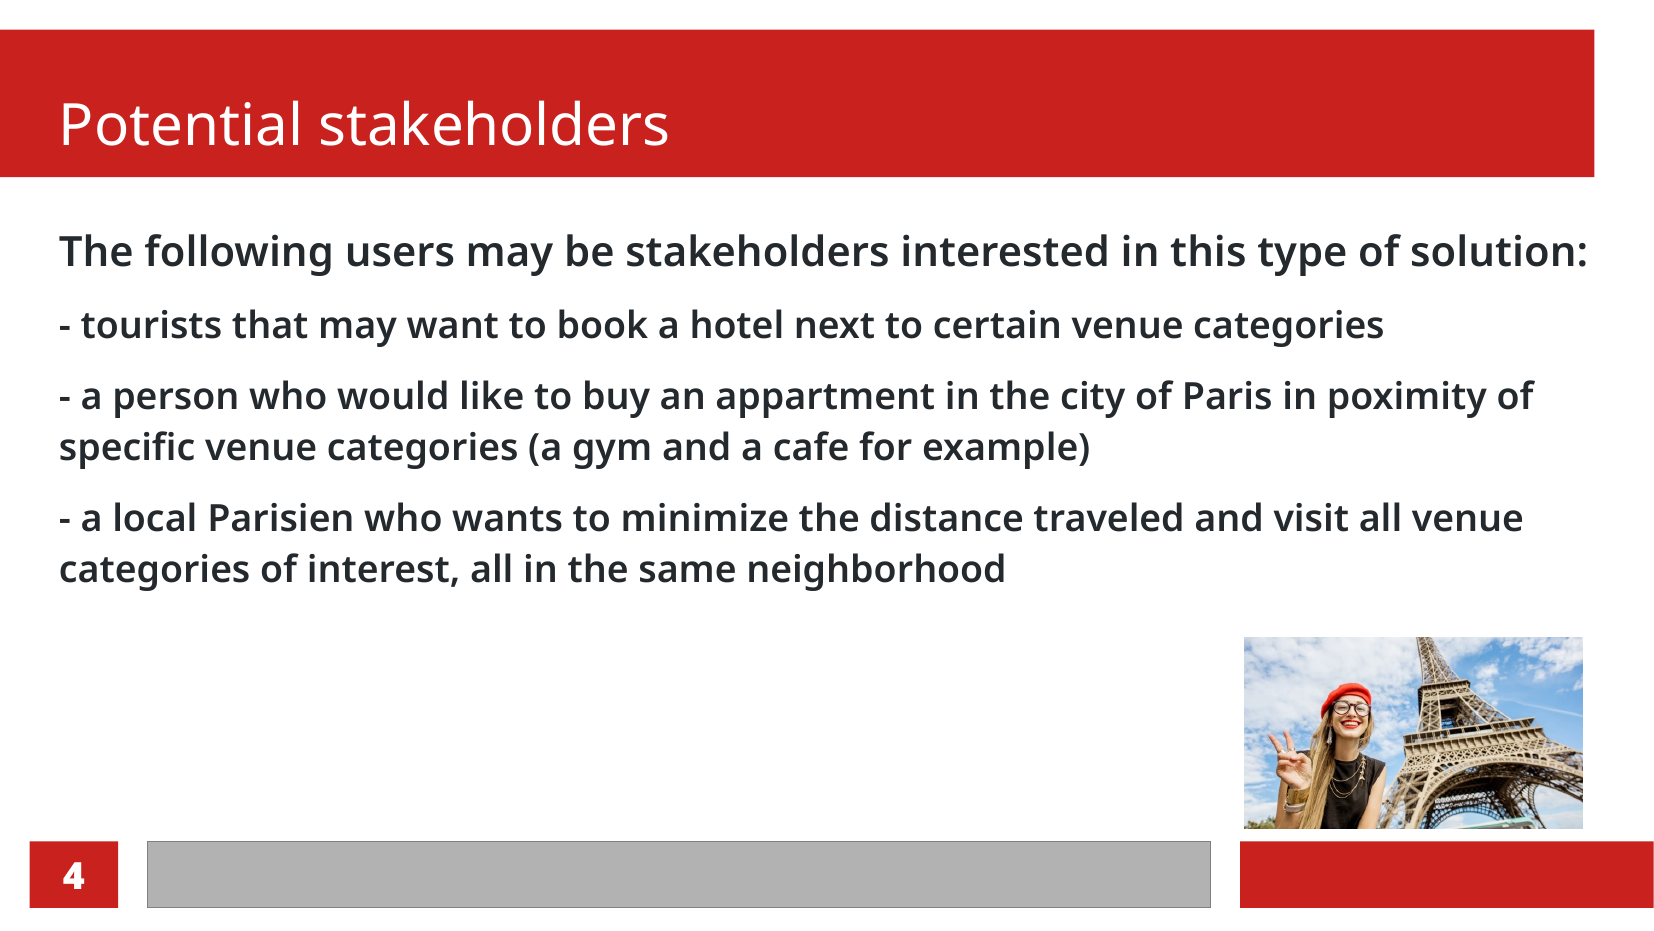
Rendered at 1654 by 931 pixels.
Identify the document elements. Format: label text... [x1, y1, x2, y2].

list The following users may be stakeholders interested in this type of solution: - tourists that may want to book a hotel next to certain venue categories - a person who would like to buy an appartment in the city of Paris in poximity of specific venue categories (a gym and a cafe for example) - a local Parisien who wants to minimize the distance traveled and visit all venue categories of interest, all in the same neighborhood [59, 221, 1595, 798]
picture [1244, 637, 1583, 829]
title Potential stakeholders [59, 44, 1595, 163]
